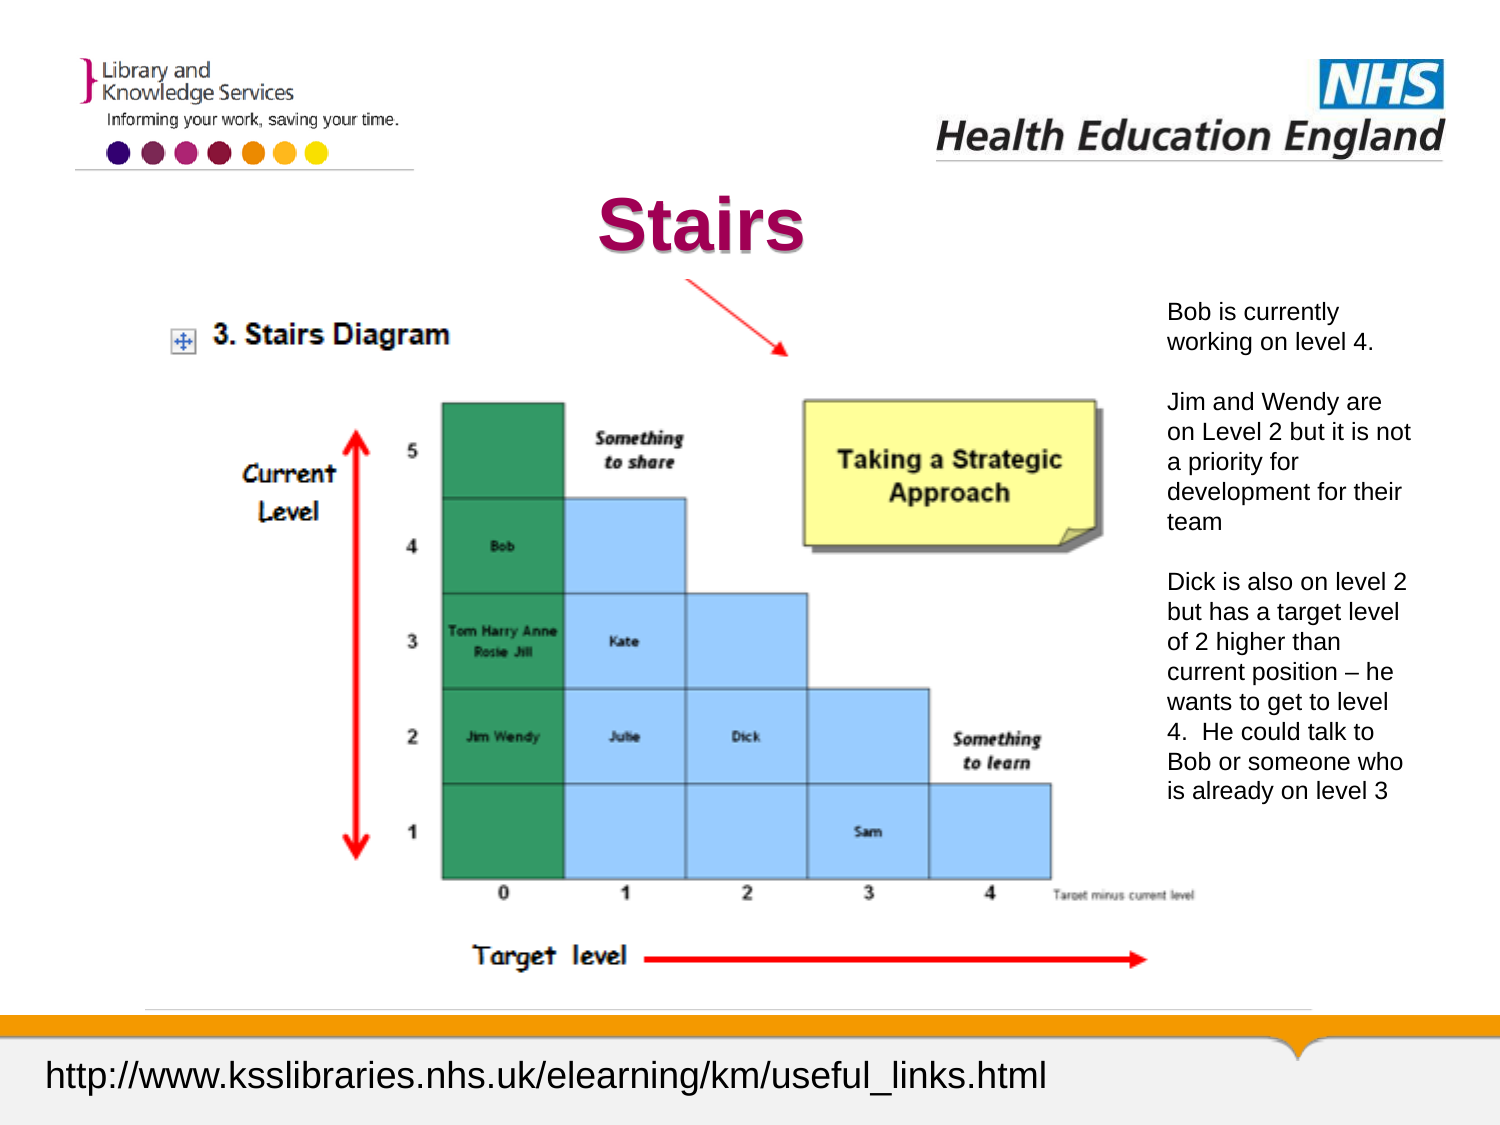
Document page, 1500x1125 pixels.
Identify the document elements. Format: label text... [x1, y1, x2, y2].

text_box Bob is currently working on level 4. Jim and Wendy are on Level 2 but it is not a priority for development for their team Dick is also on level 2 but has a target level of 2 higher than current position – he wants to get to level 4. He could talk to Bob or someone who is already on level 3 [1151, 288, 1432, 819]
picture [75, 54, 416, 169]
title Stairs [75, 168, 1432, 280]
text_box http://www.ksslibraries.nhs.uk/elearning/km/useful_links.html [30, 1043, 1500, 1105]
picture [145, 279, 1314, 1009]
